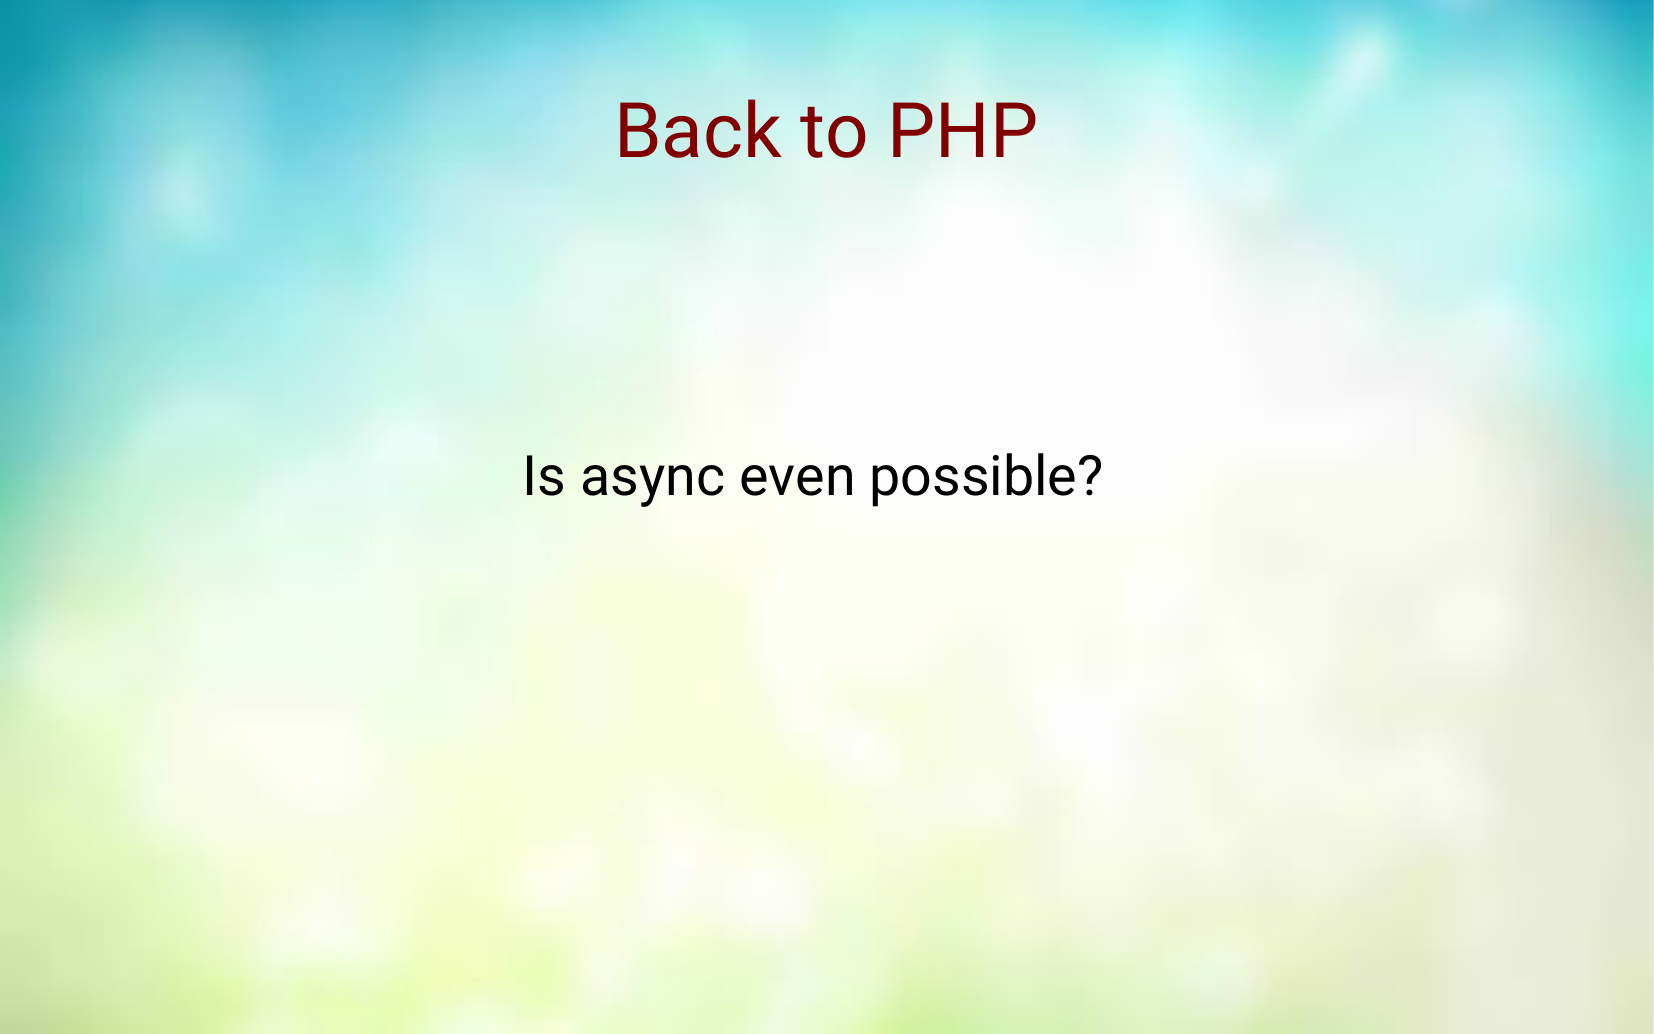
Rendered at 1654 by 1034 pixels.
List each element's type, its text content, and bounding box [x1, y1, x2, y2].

title Back to PHP [82, 41, 1571, 214]
picture [0, 0, 1654, 1034]
list Is async even possible? [451, 436, 1202, 544]
